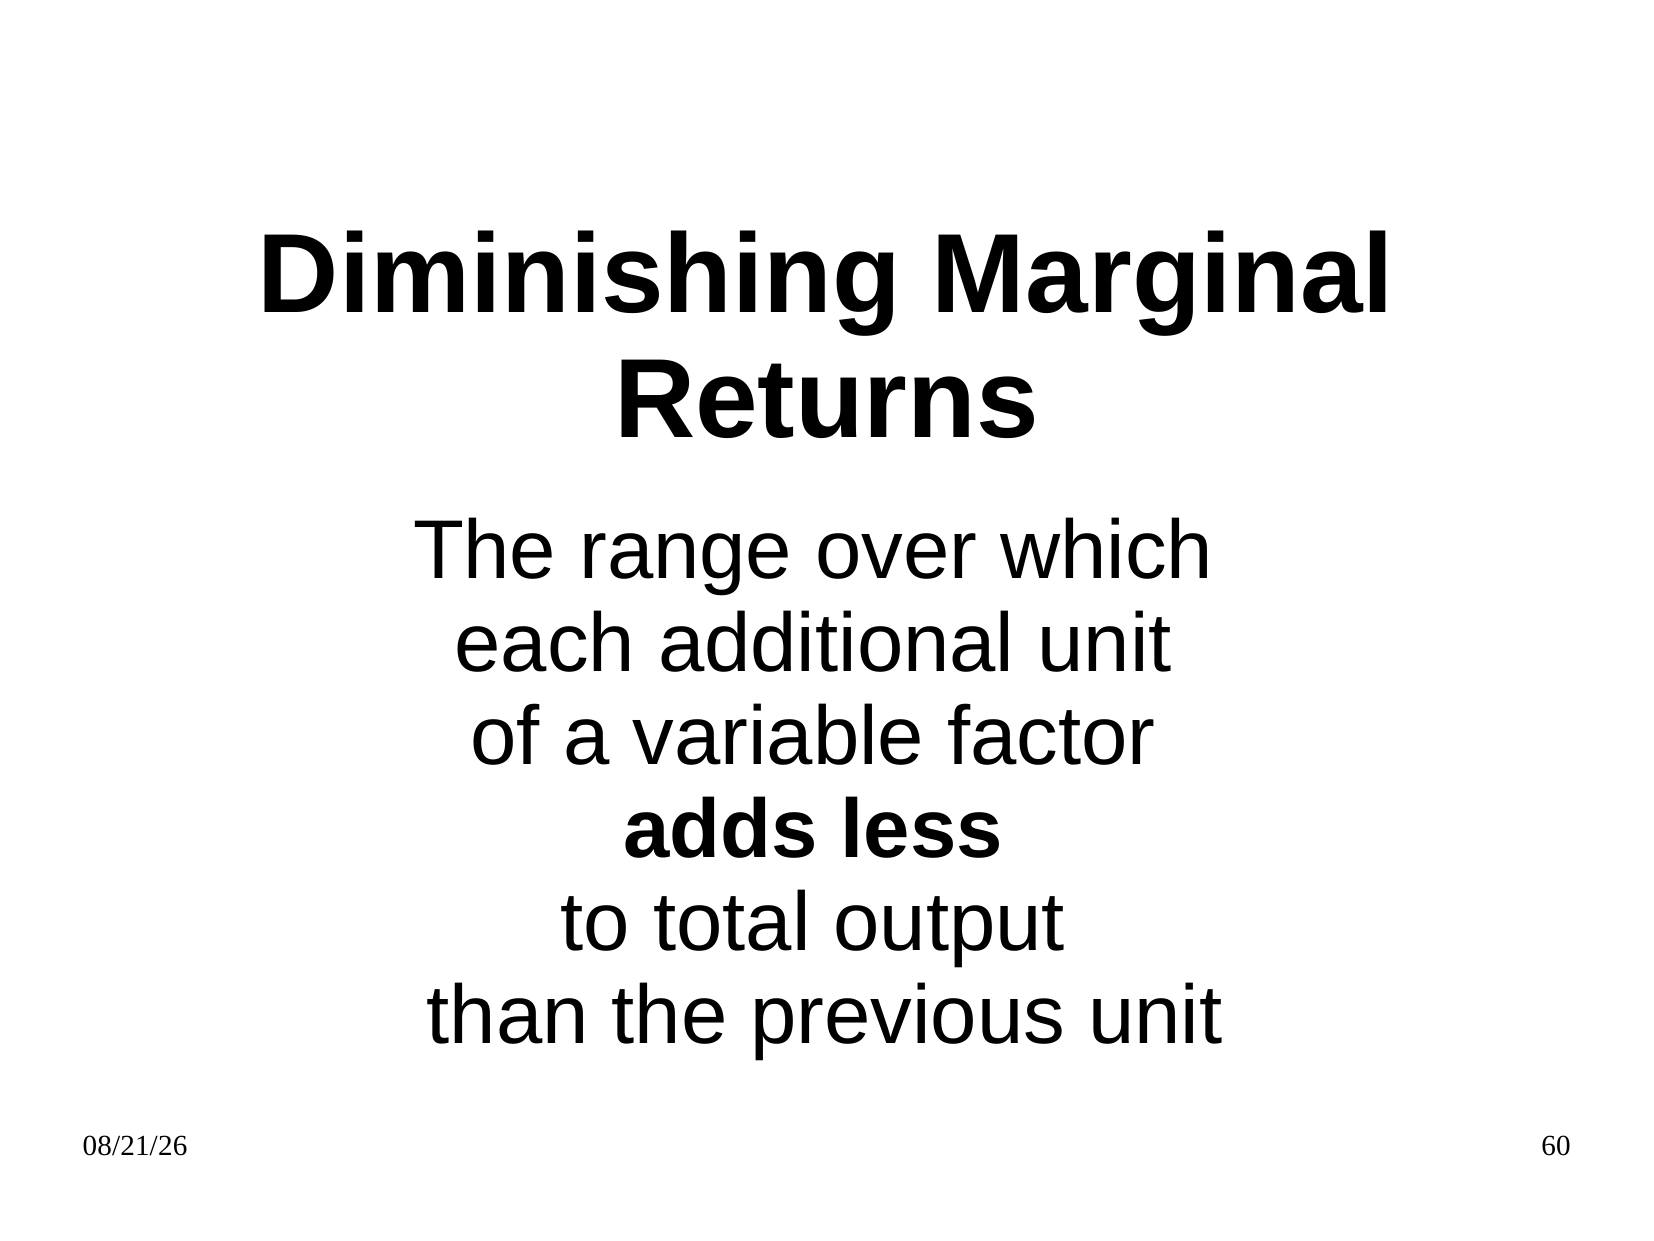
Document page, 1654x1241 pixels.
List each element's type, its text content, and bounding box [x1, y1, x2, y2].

title Diminishing Marginal Returns [82, 210, 1571, 462]
subtitle The range over which each additional unit of a variable factor adds less to total output than the previous unit [80, 502, 1570, 1062]
